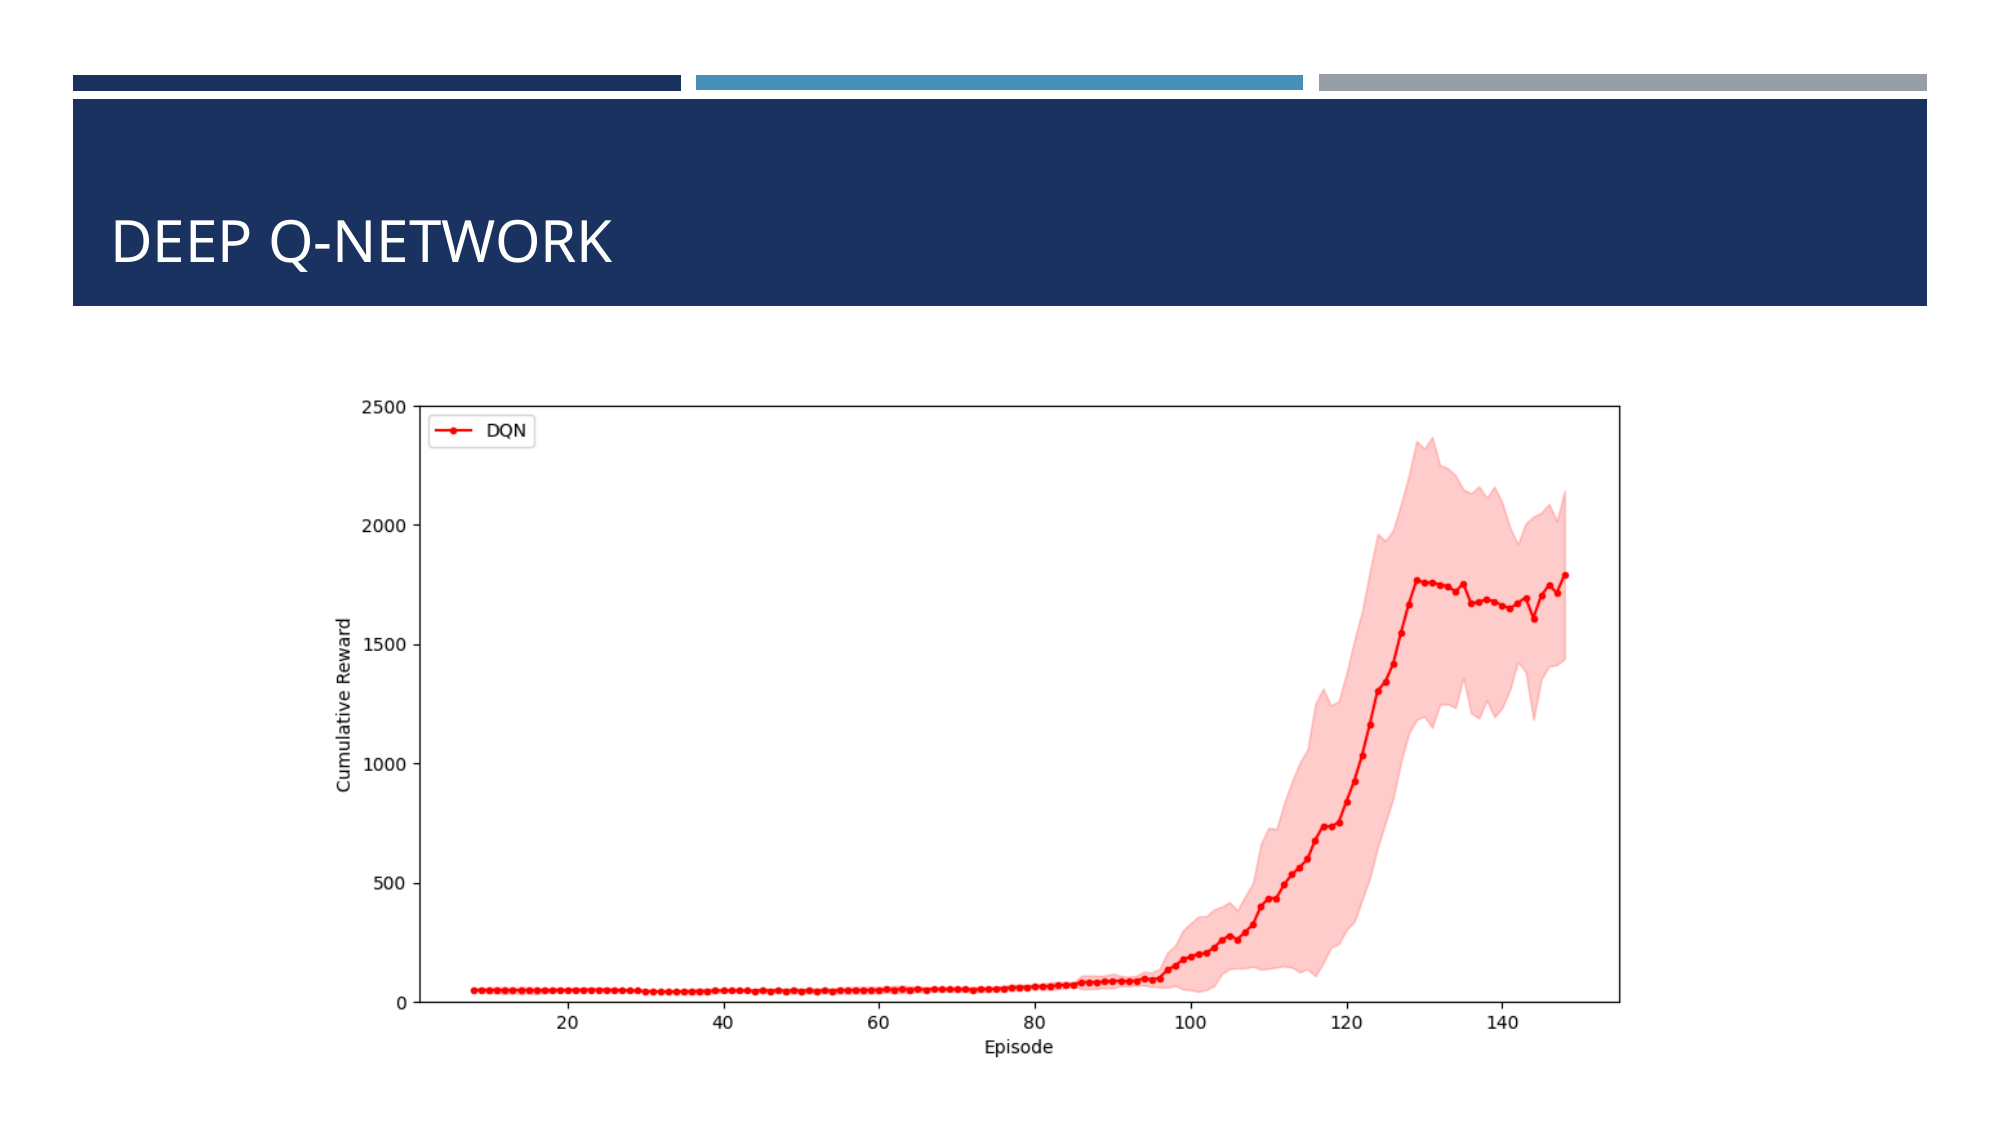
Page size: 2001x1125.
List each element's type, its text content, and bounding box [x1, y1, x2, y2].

title DEEP Q-NETWORK [95, 119, 1905, 282]
picture [226, 313, 1774, 1087]
